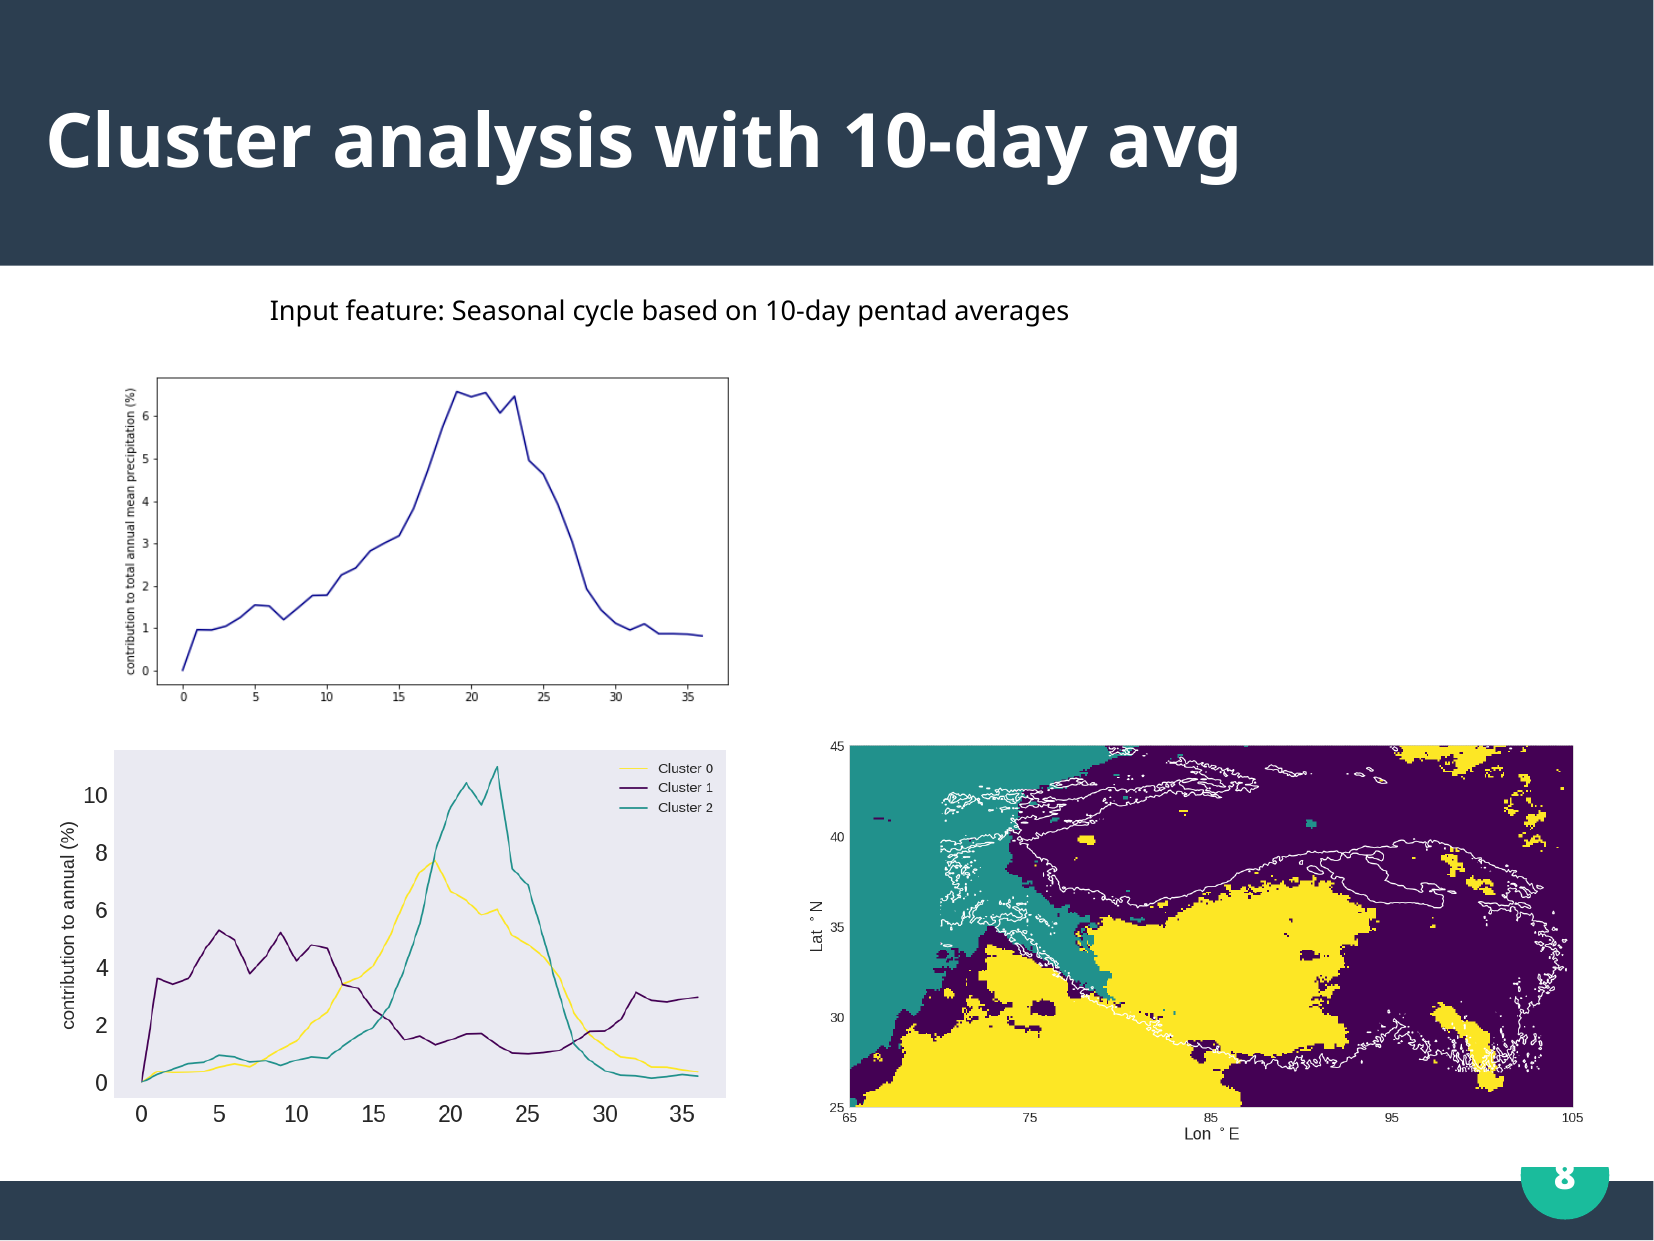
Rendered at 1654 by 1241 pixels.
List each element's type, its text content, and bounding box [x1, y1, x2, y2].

picture [0, 329, 1654, 1167]
title Cluster analysis with 10-day avg [45, 60, 1581, 218]
text_box Input feature: Seasonal cycle based on 10-day pentad averages [255, 283, 1411, 329]
